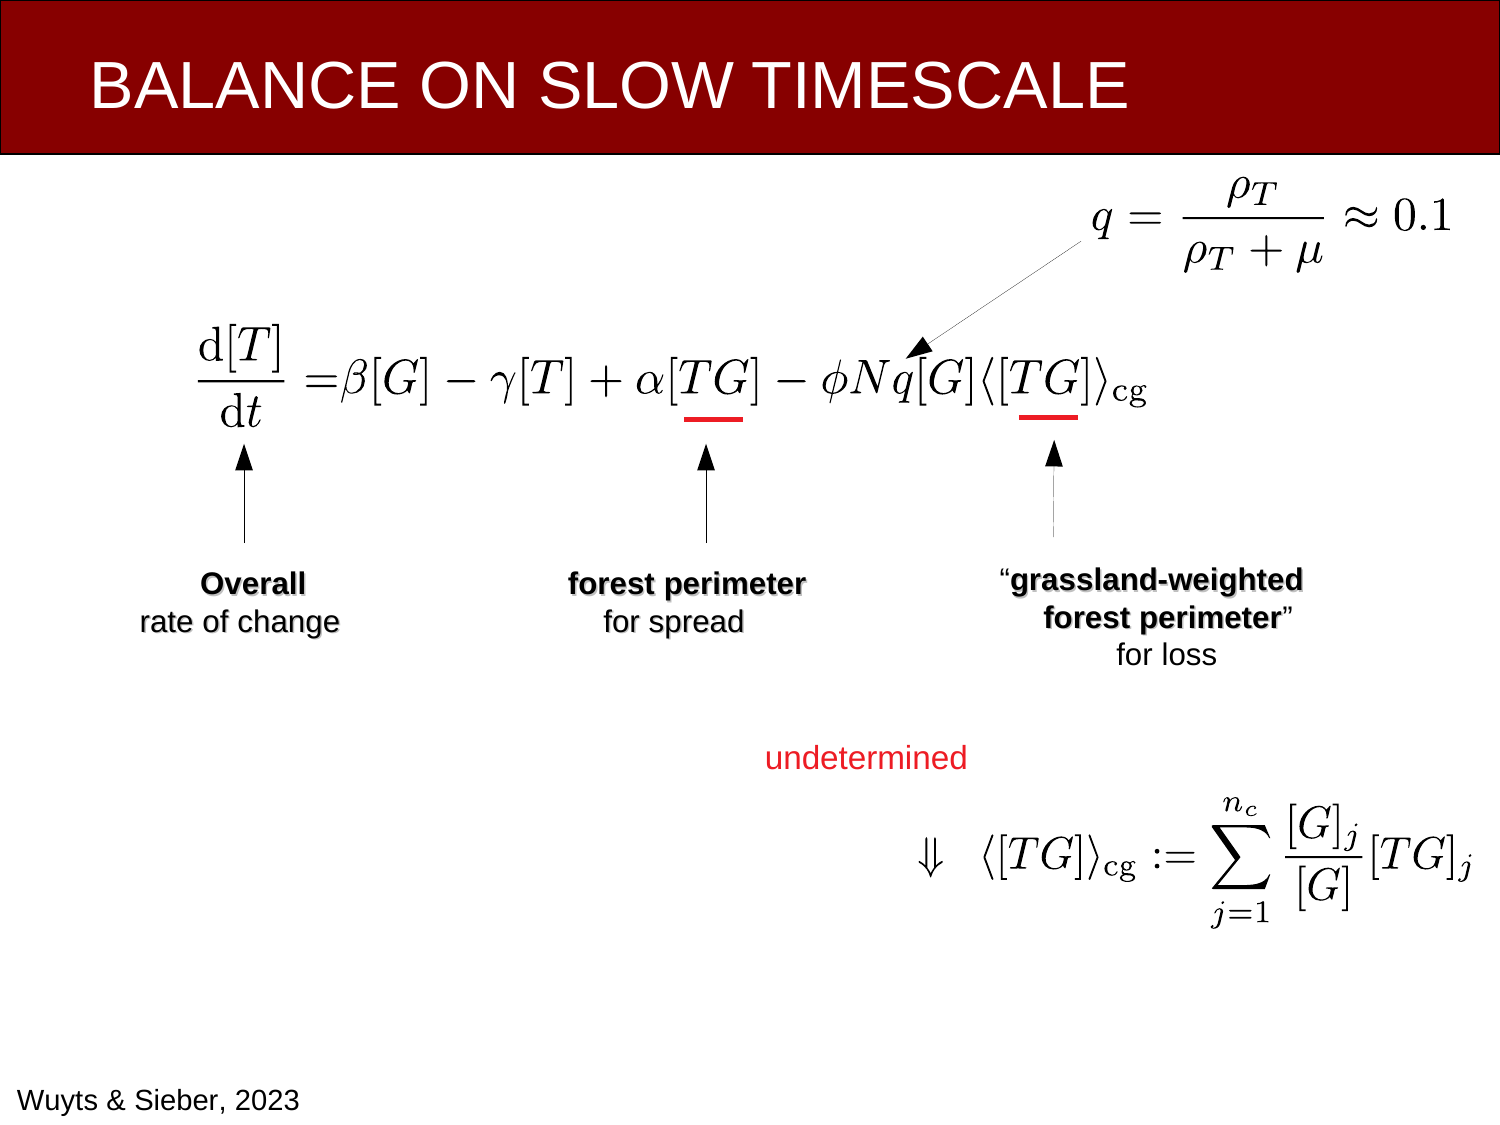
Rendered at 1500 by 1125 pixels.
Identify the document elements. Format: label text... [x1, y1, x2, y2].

text_box [1308, 867, 1340, 901]
text_box [714, 359, 749, 395]
text_box [1332, 803, 1339, 850]
text_box [1129, 385, 1147, 408]
text_box [929, 359, 964, 395]
text_box [522, 356, 529, 406]
text_box [238, 327, 271, 361]
text_box [384, 359, 419, 395]
text_box [983, 834, 994, 880]
text_box [636, 371, 664, 394]
text_box [893, 371, 913, 403]
text_box [1245, 805, 1257, 817]
text_box [374, 356, 382, 406]
text_box [1341, 865, 1348, 912]
text_box [1000, 834, 1007, 880]
text_box [565, 356, 572, 406]
text_box [1210, 908, 1224, 929]
text_box [1041, 836, 1073, 870]
text_box Overall rate of change [57, 555, 423, 646]
text_box [420, 356, 427, 406]
text_box [1211, 825, 1271, 890]
text_box [982, 356, 994, 406]
text_box [1290, 803, 1297, 850]
text_box [1081, 356, 1088, 406]
text_box [1074, 834, 1081, 880]
title BALANCE ON SLOW TIMESCALE [74, 3, 1425, 160]
text_box [1010, 360, 1043, 394]
text_box [1299, 805, 1331, 839]
text_box [1092, 176, 1450, 273]
text_box [1457, 861, 1471, 882]
text_box [1104, 861, 1118, 876]
text_box [750, 356, 758, 406]
text_box [531, 360, 564, 394]
text_box undetermined [749, 728, 1025, 789]
text_box [1380, 837, 1411, 869]
text_box [221, 392, 245, 428]
text_box [246, 396, 262, 428]
text_box [305, 384, 338, 388]
text_box [679, 360, 712, 394]
text_box [850, 360, 891, 394]
text_box [490, 371, 516, 404]
text_box [1223, 797, 1243, 812]
text_box Wuyts & Sieber, 2023 [2, 1038, 442, 1125]
text_box [1257, 901, 1269, 923]
text_box [1413, 836, 1445, 870]
text_box [590, 364, 622, 398]
text_box [1088, 834, 1099, 880]
text_box [670, 356, 678, 406]
text_box [341, 358, 367, 403]
text_box [918, 836, 943, 878]
text_box [272, 323, 279, 373]
text_box [199, 326, 223, 362]
text_box [1446, 834, 1453, 880]
text_box [965, 356, 972, 406]
text_box [1343, 830, 1357, 852]
text_box [1095, 356, 1107, 406]
text_box [1008, 837, 1039, 869]
text_box [1001, 356, 1008, 406]
text_box [1119, 860, 1136, 882]
text_box [1113, 385, 1128, 402]
text_box [1372, 834, 1379, 880]
text_box forest perimeter for spread [491, 555, 857, 646]
text_box [229, 323, 237, 373]
text_box [1299, 865, 1306, 912]
text_box [1045, 359, 1080, 395]
text_box [919, 356, 927, 406]
text_box [0, 0, 1500, 154]
text_box “grassland-weighted forest perimeter” for loss [984, 552, 1350, 680]
text_box [822, 359, 848, 404]
